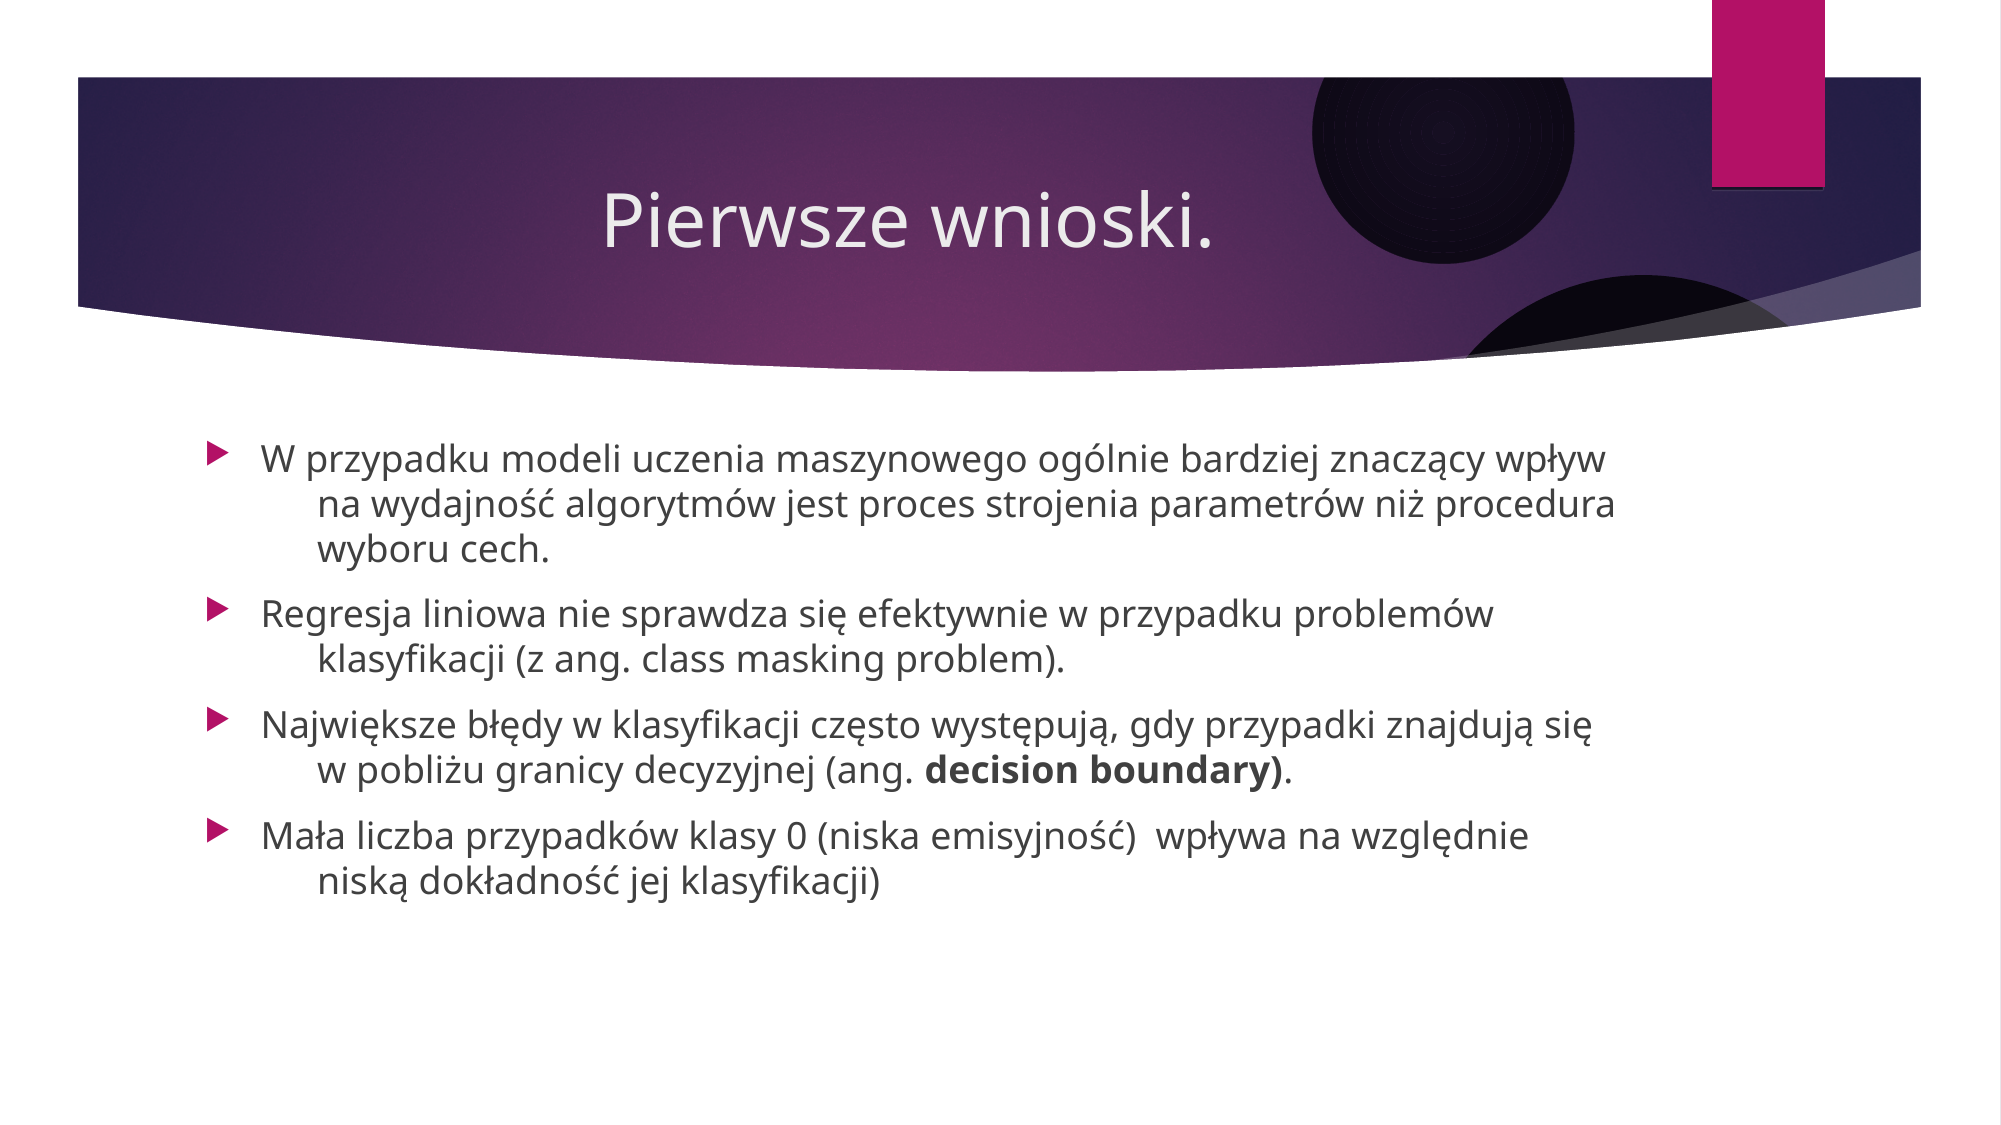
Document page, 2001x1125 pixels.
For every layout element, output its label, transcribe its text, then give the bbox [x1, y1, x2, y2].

list W przypadku modeli uczenia maszynowego ogólnie bardziej znaczący wpływ na wydajność algorytmów jest proces strojenia parametrów niż procedura wyboru cech. Regresja liniowa nie sprawdza się efektywnie w przypadku problemów klasyfikacji (z ang. class masking problem). Największe błędy w klasyfikacji często występują, gdy przypadki znajdują się w pobliżu granicy decyzyjnej (ang. decision boundary). Mała liczba przypadków klasy 0 (niska emisyjność) wpływa na względnie niską dokładność jej klasyfikacji) [189, 427, 1638, 988]
title Pierwsze wnioski. [189, 159, 1627, 276]
